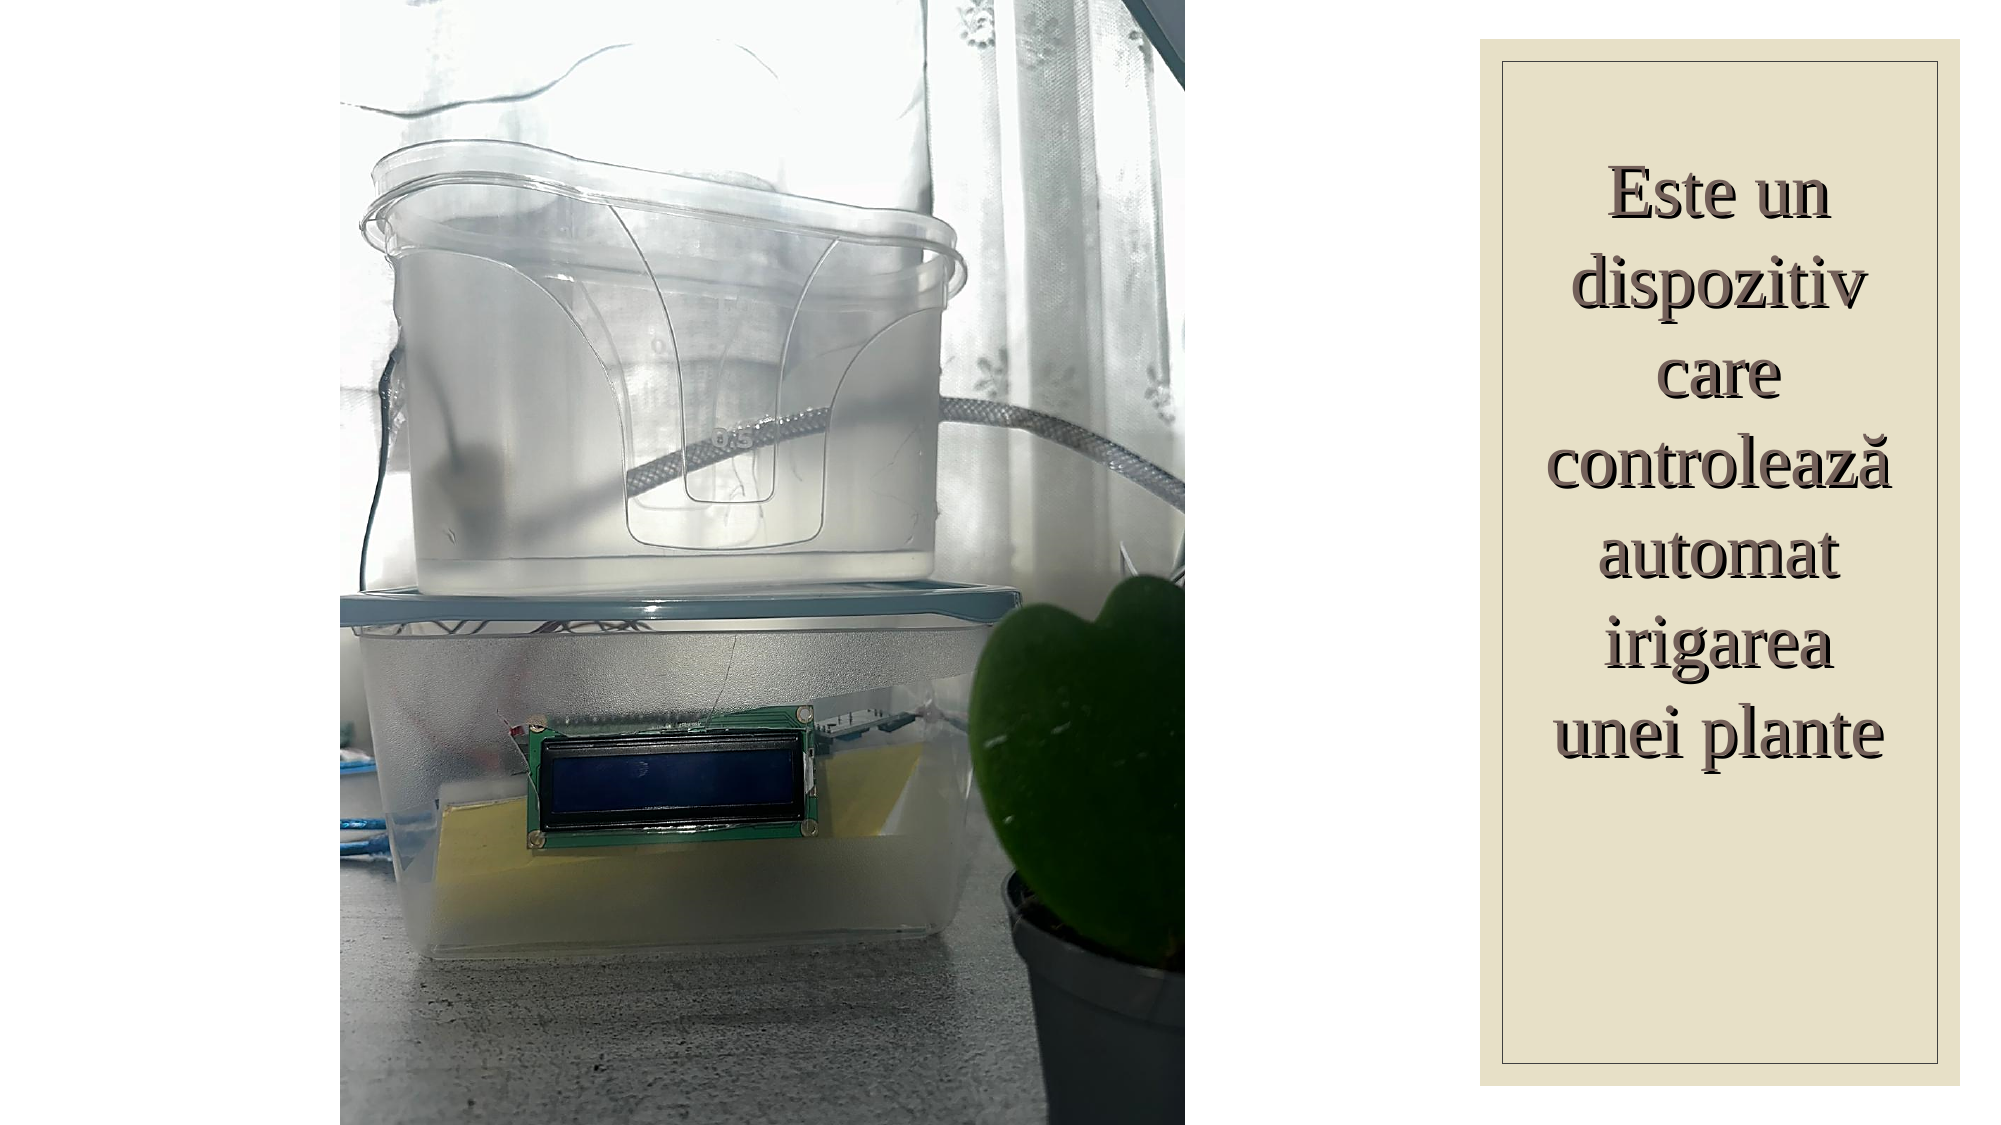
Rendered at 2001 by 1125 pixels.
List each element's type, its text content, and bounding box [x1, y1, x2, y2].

list Este un dispozitiv care controlează automat irigarea unei plante [1518, 132, 1918, 999]
picture [340, 0, 1185, 1125]
